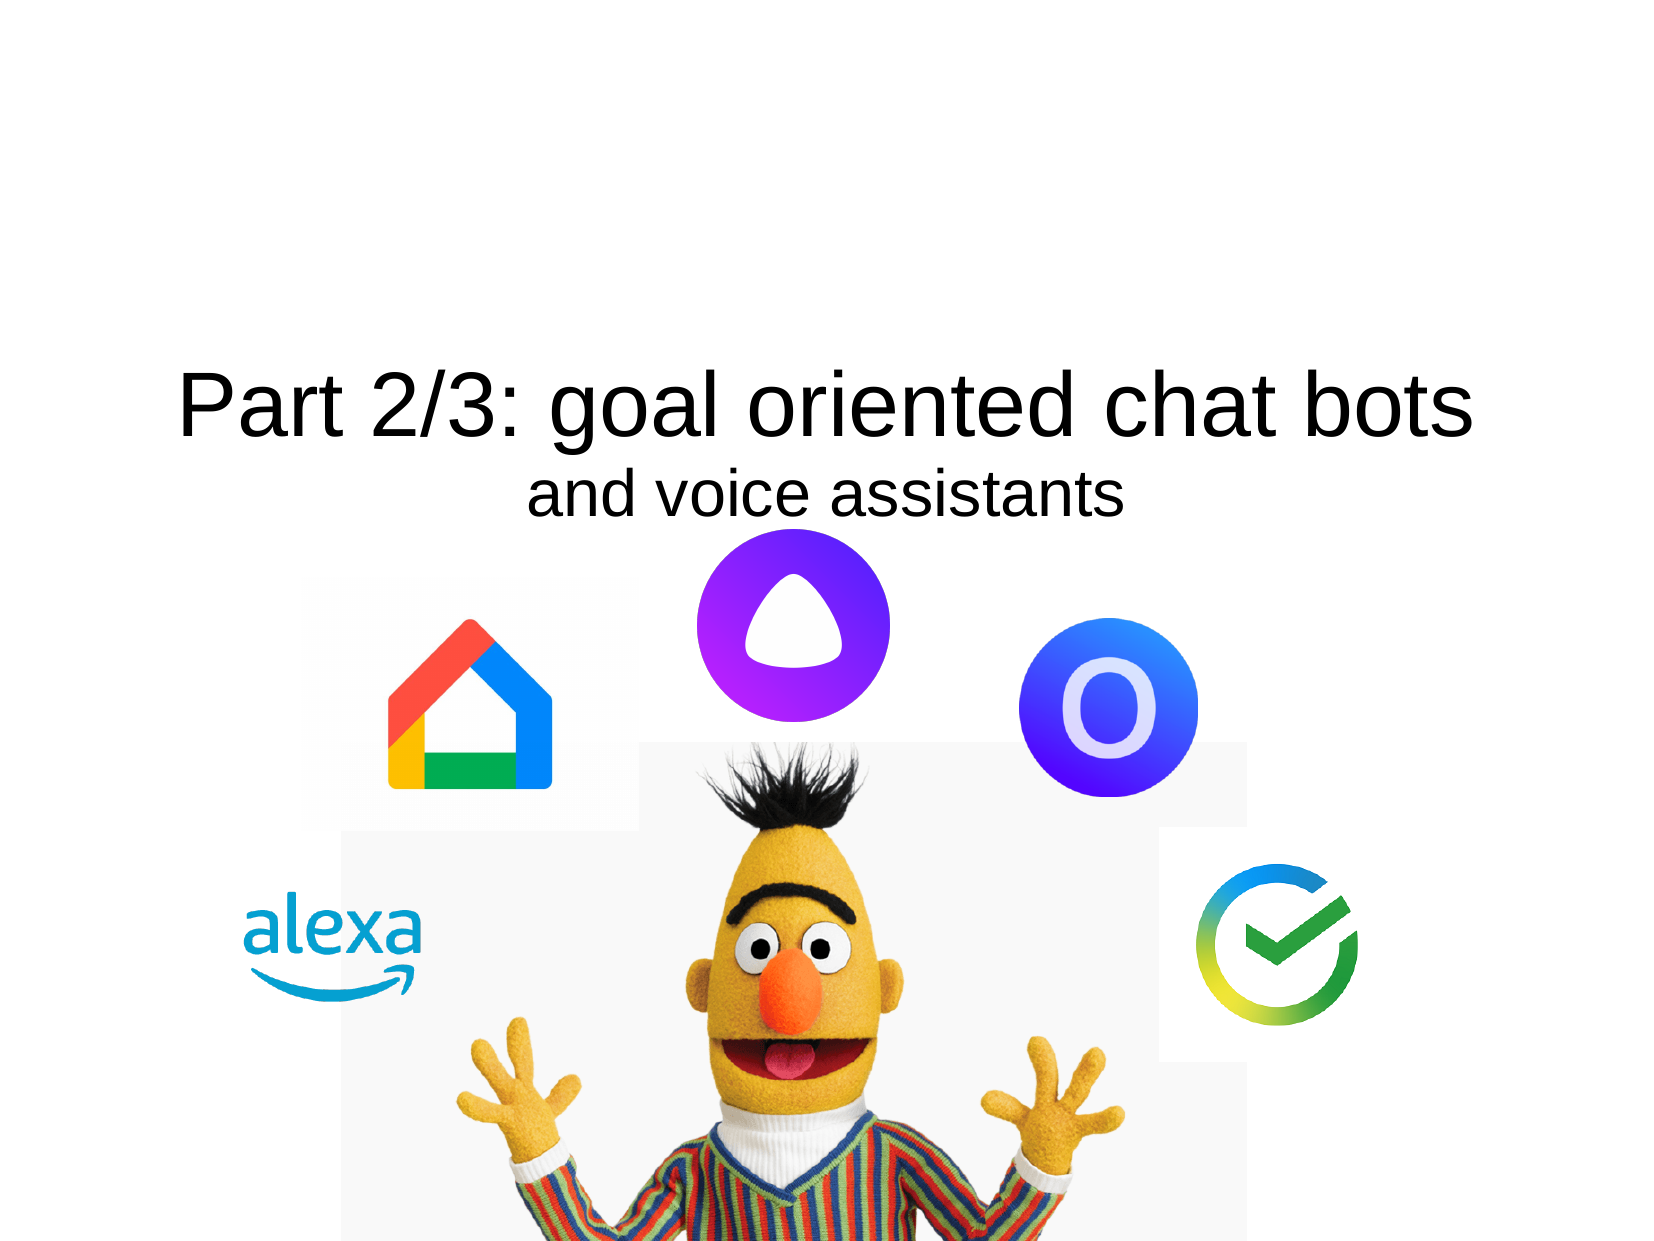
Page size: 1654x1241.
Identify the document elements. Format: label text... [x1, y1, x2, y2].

picture [697, 529, 890, 722]
picture [165, 577, 1394, 1241]
title Part 2/3: goal oriented chat bots and voice assistants [82, 338, 1571, 546]
